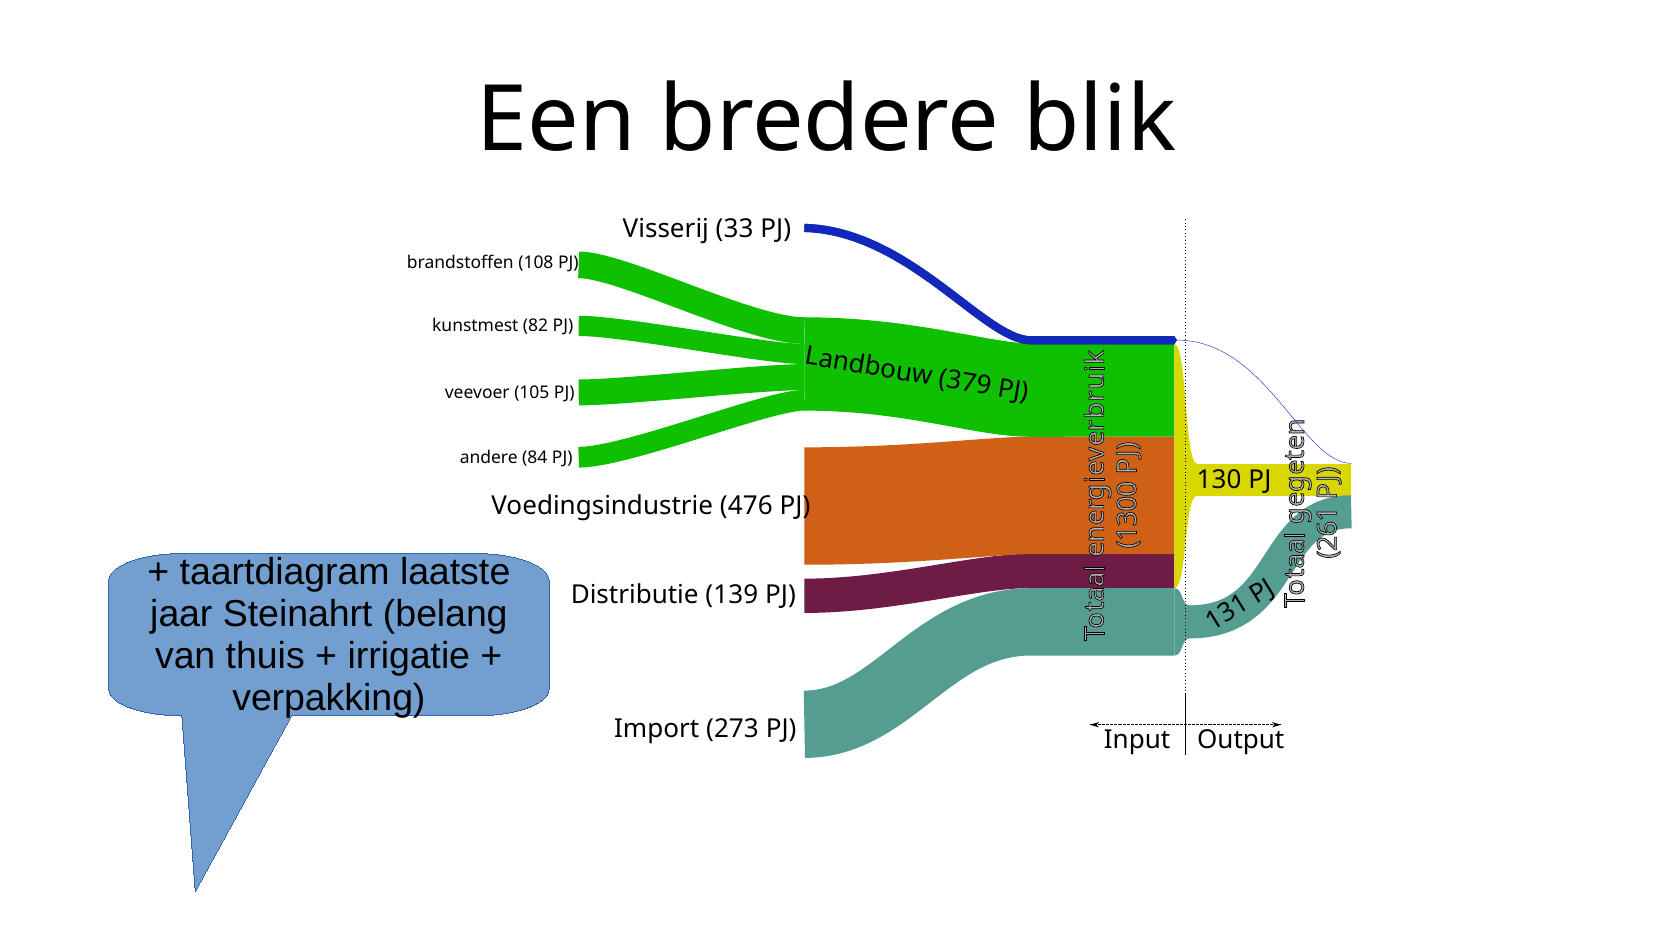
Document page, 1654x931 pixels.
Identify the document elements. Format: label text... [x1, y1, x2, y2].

picture [300, 217, 1353, 758]
title Een bredere blik [82, 37, 1571, 193]
text_box + taartdiagram laatste jaar Steinahrt (belang van thuis + irrigatie + verpakking) [108, 553, 550, 892]
